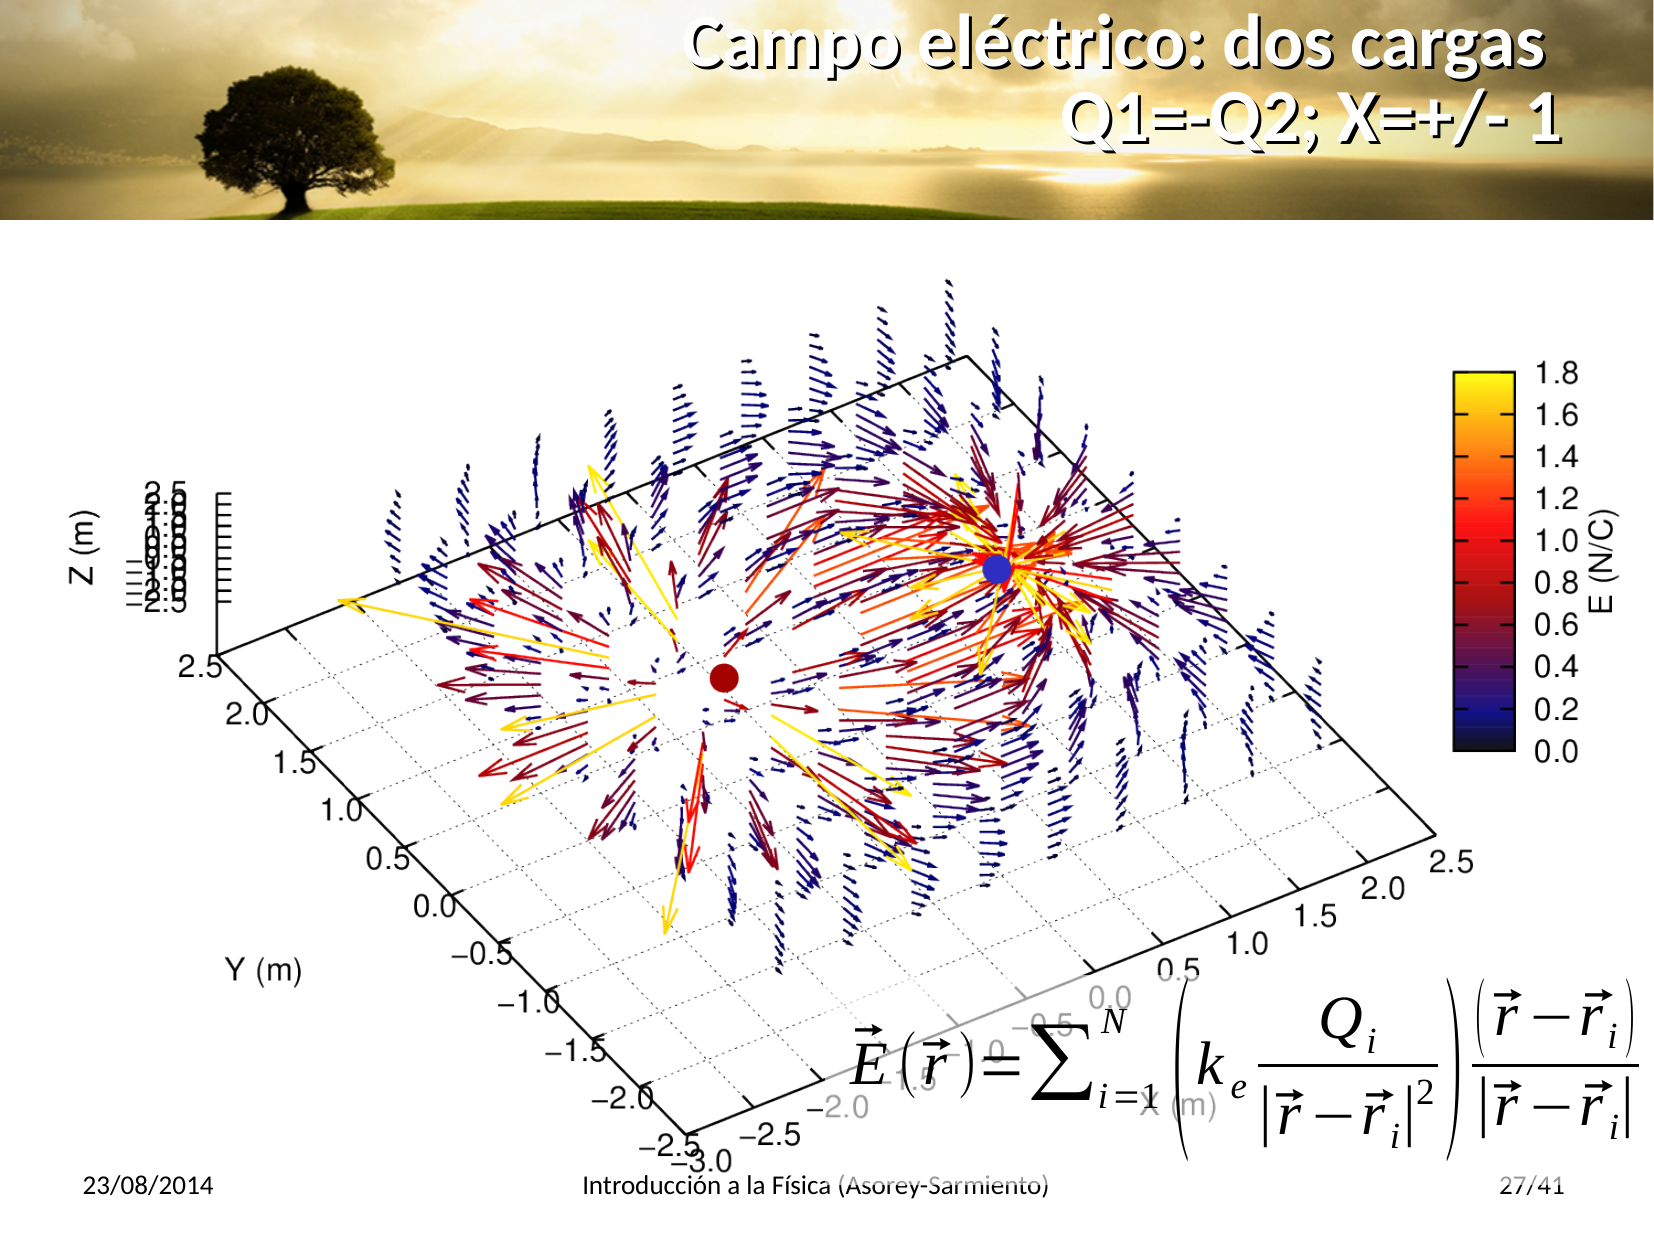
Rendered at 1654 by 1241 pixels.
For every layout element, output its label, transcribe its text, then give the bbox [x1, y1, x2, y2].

text_box [825, 975, 1654, 1186]
chart [840, 975, 1649, 1166]
picture [0, 0, 1654, 1241]
title Campo eléctrico: dos cargas Q1=-Q2; X=+/- 1 [75, 9, 1564, 101]
